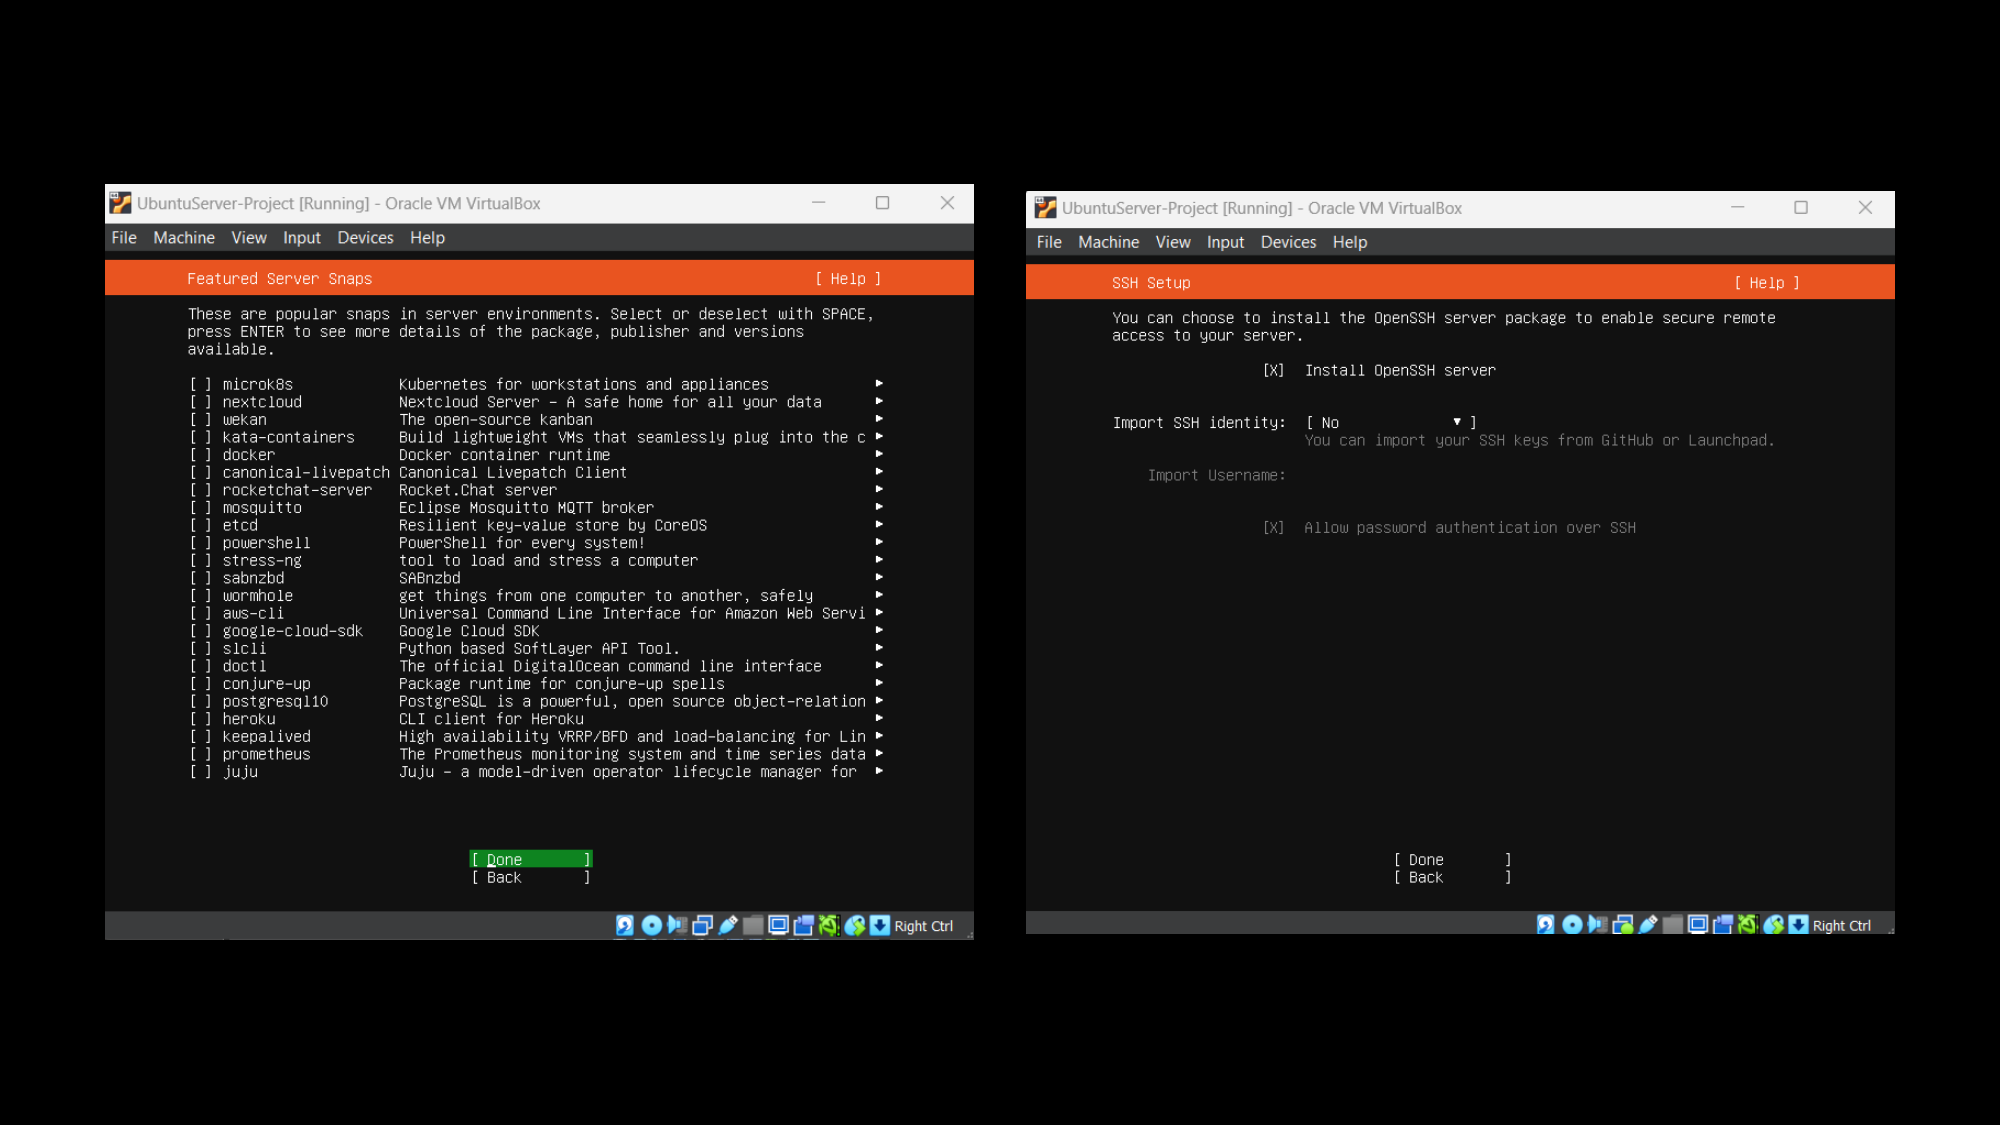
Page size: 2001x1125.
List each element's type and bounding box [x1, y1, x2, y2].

picture [105, 184, 974, 941]
picture [1026, 191, 1895, 934]
